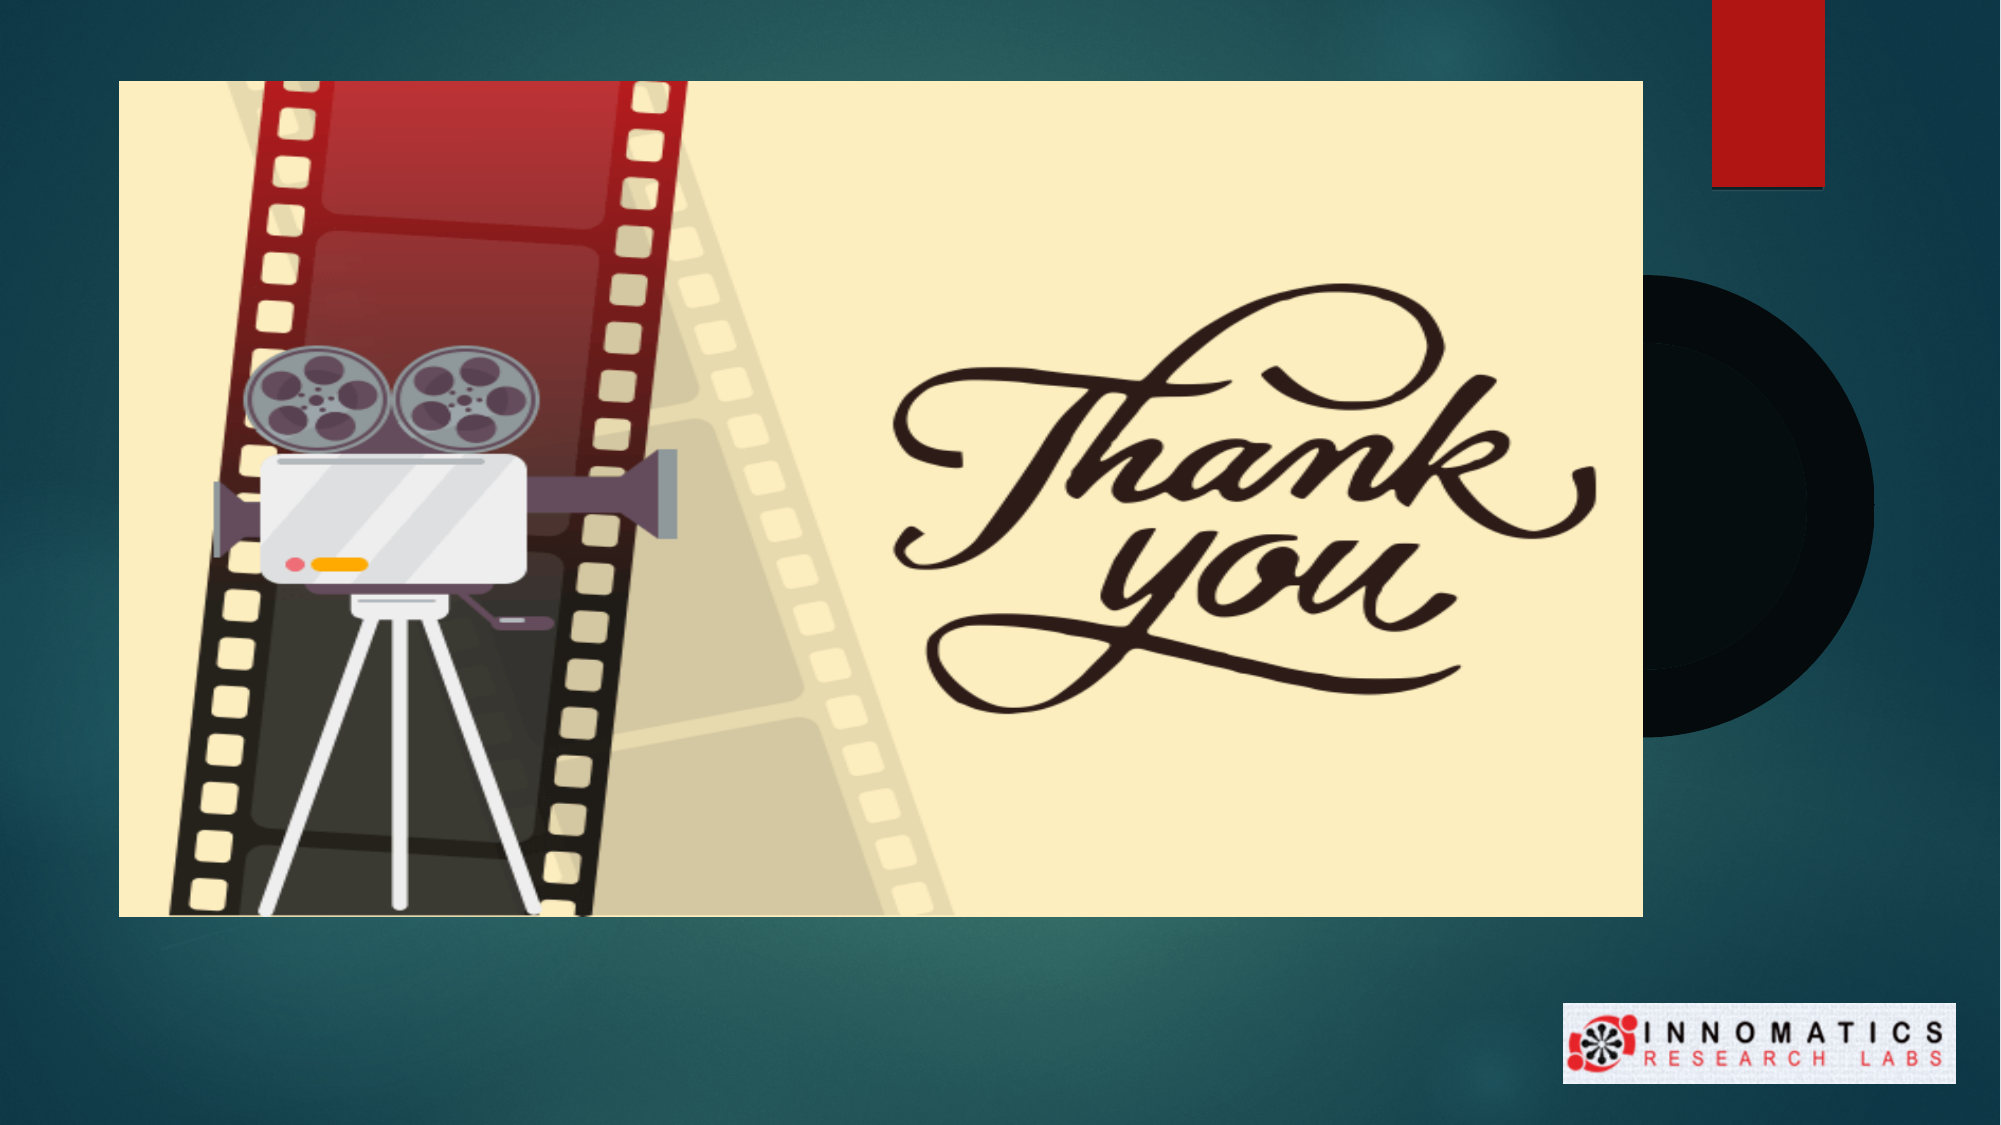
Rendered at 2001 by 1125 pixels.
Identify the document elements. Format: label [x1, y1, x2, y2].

picture [1563, 1003, 1956, 1084]
picture [119, 81, 1643, 918]
